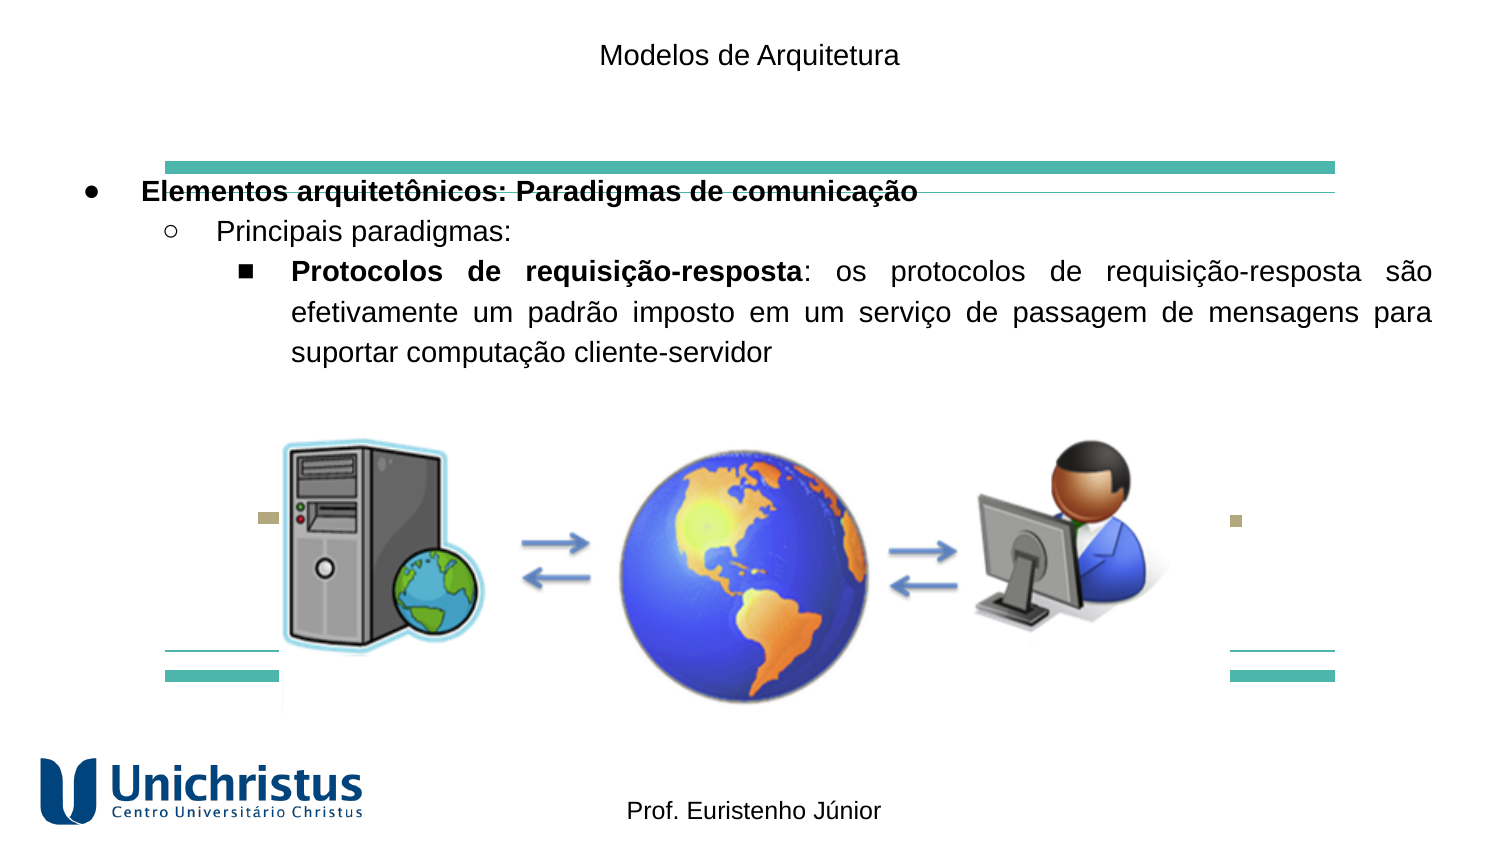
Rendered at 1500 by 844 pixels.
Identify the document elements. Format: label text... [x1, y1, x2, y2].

picture [279, 437, 1230, 721]
list Elementos arquitetônicos: Paradigmas de comunicação Principais paradigmas: Protocolos de requisição-resposta: os protocolos de requisição-resposta são efetivamente um padrão imposto em um serviço de passagem de mensagens para suportar computação cliente-servidor [51, 152, 1449, 750]
title Modelos de Arquitetura [51, 20, 1449, 137]
picture [35, 754, 367, 827]
